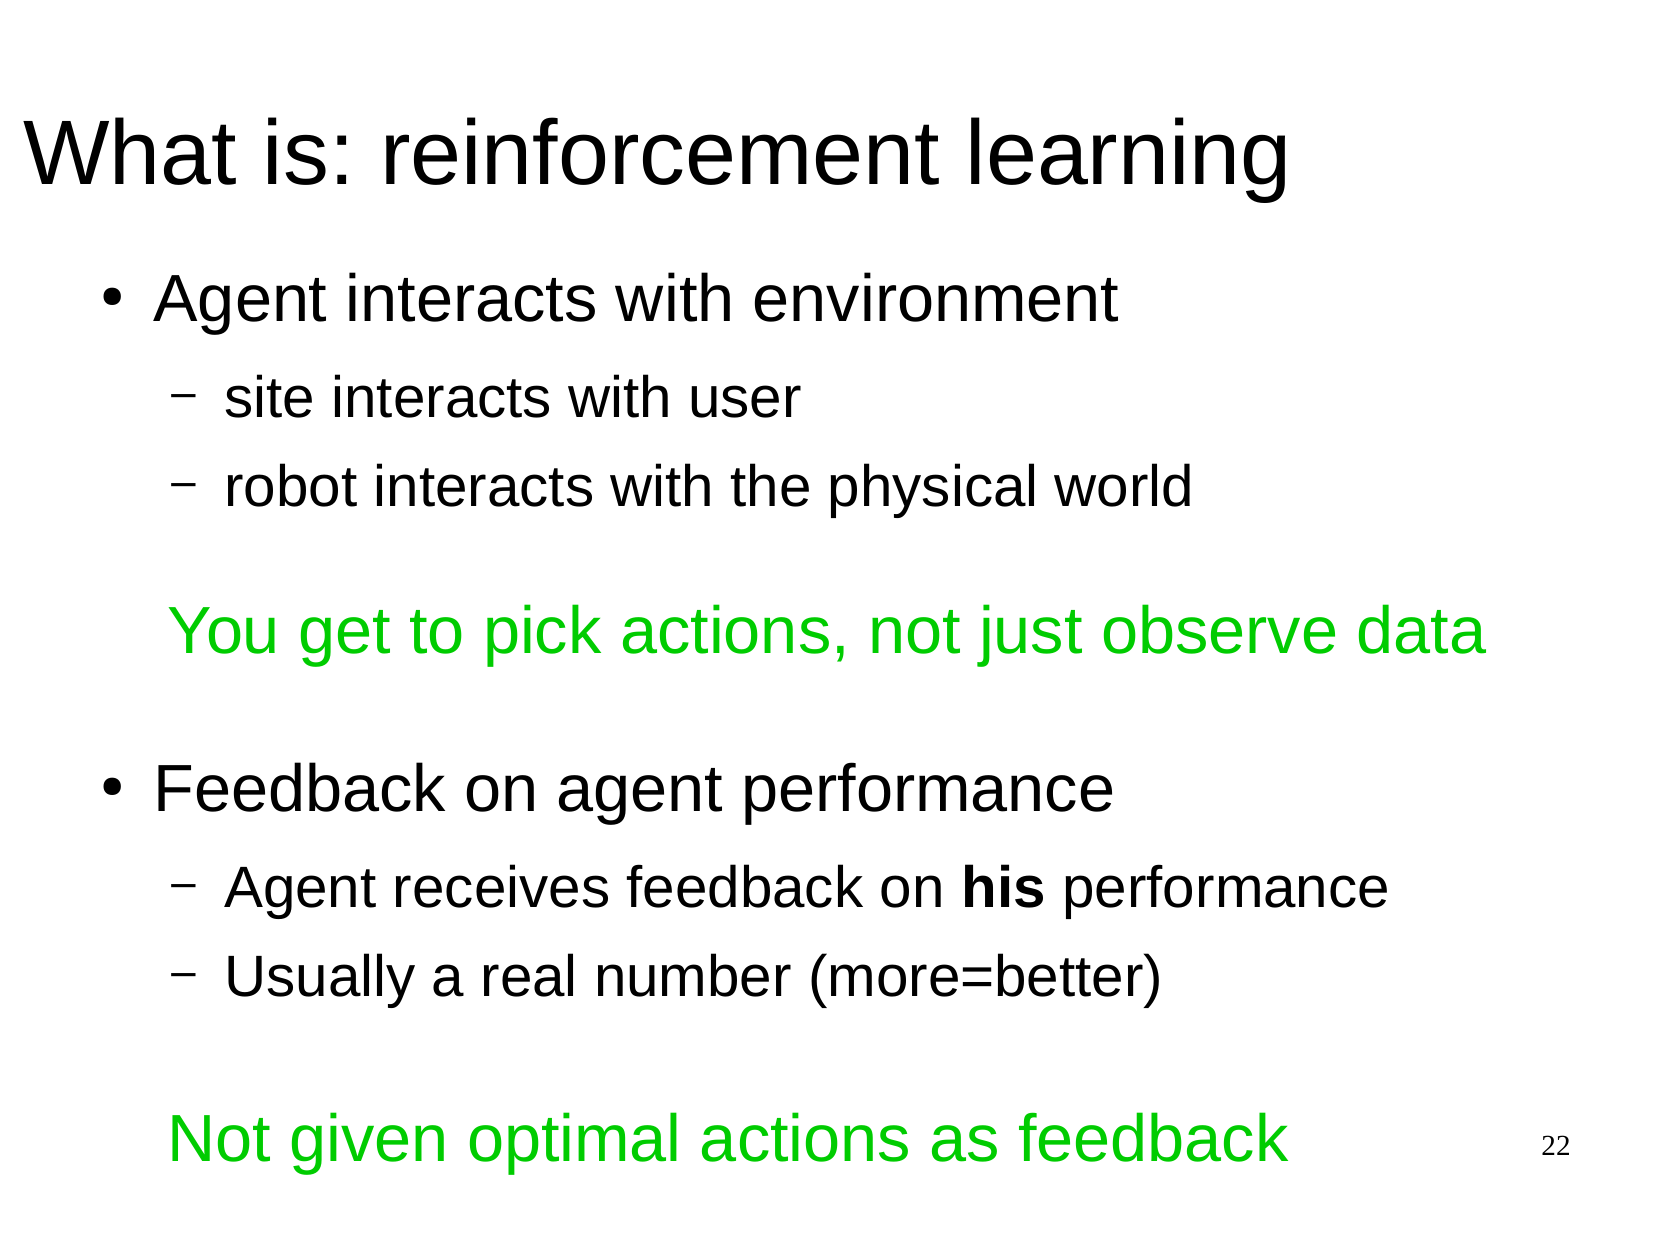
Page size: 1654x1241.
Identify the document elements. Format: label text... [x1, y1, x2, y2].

text_box Not given optimal actions as feedback [152, 1093, 1309, 1241]
text_box You get to pick actions, not just observe data [152, 585, 1507, 676]
title What is: reinforcement learning [23, 49, 1512, 257]
list Agent interacts with environment site interacts with user robot interacts with the physical world Feedback on agent performance Agent receives feedback on his performance Usually a real number (more=better) [82, 260, 1571, 1211]
